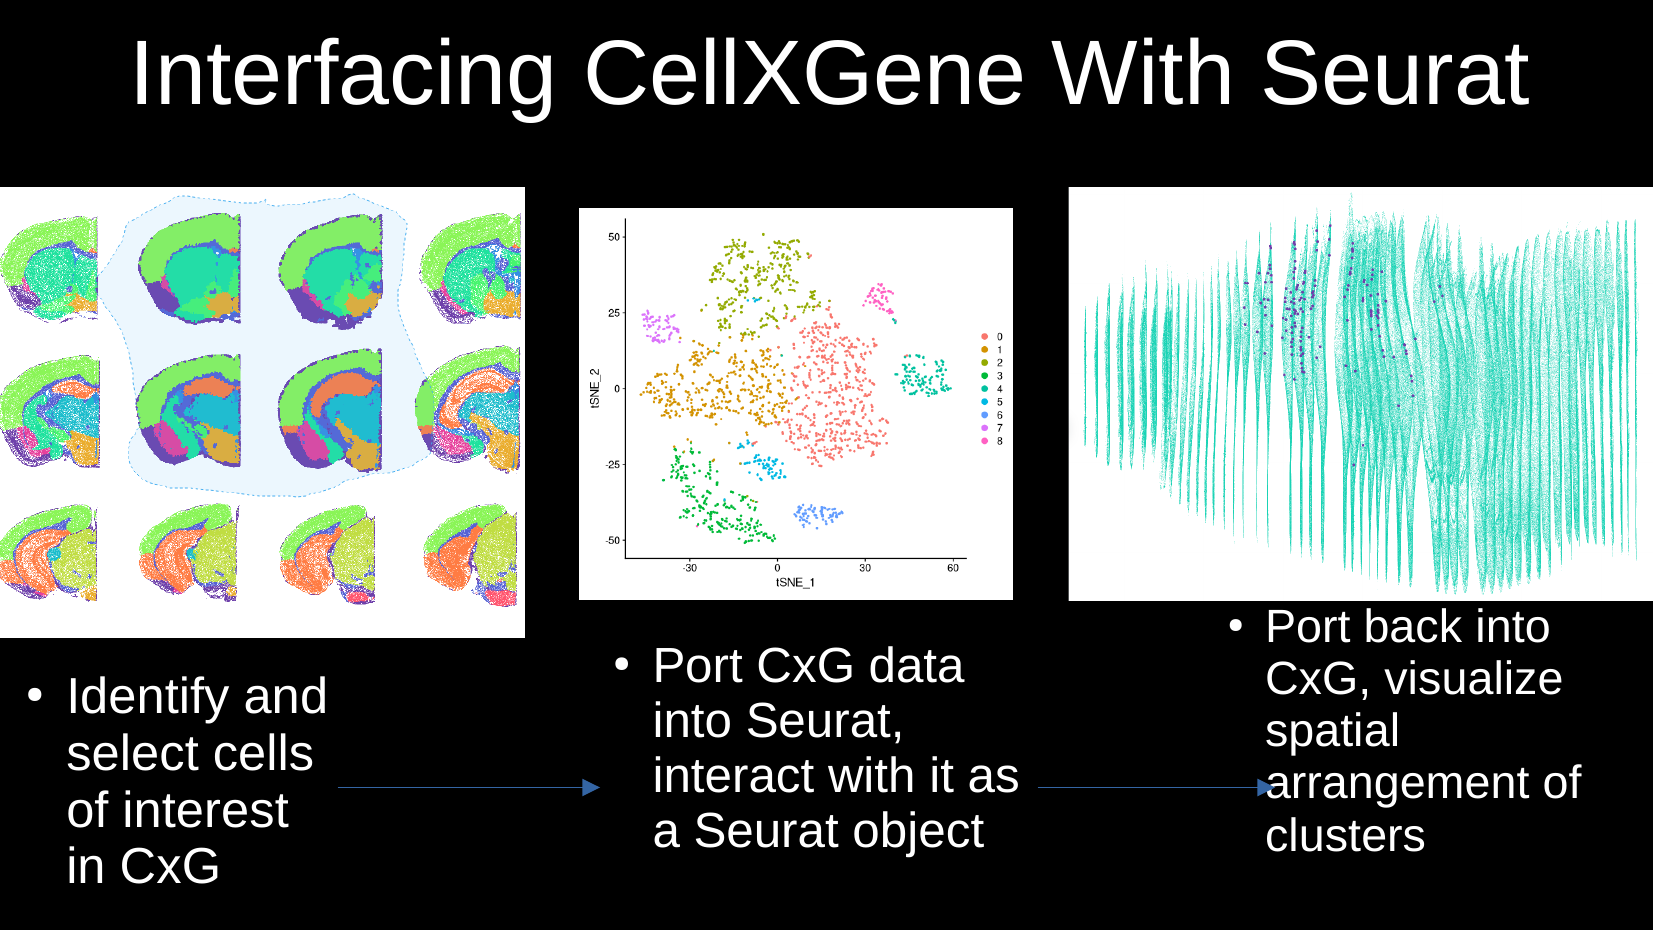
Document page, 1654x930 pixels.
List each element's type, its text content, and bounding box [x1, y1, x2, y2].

picture [0, 187, 525, 638]
list Port CxG data into Seurat, interact with it as a Seurat object [600, 637, 1038, 901]
list Identify and select cells of interest in CxG [12, 667, 338, 930]
picture [579, 208, 1013, 601]
list Port back into CxG, visualize spatial arrangement of clusters [1215, 601, 1653, 863]
picture [1068, 187, 1654, 601]
title Interfacing CellXGene With Seurat [87, 0, 1576, 151]
